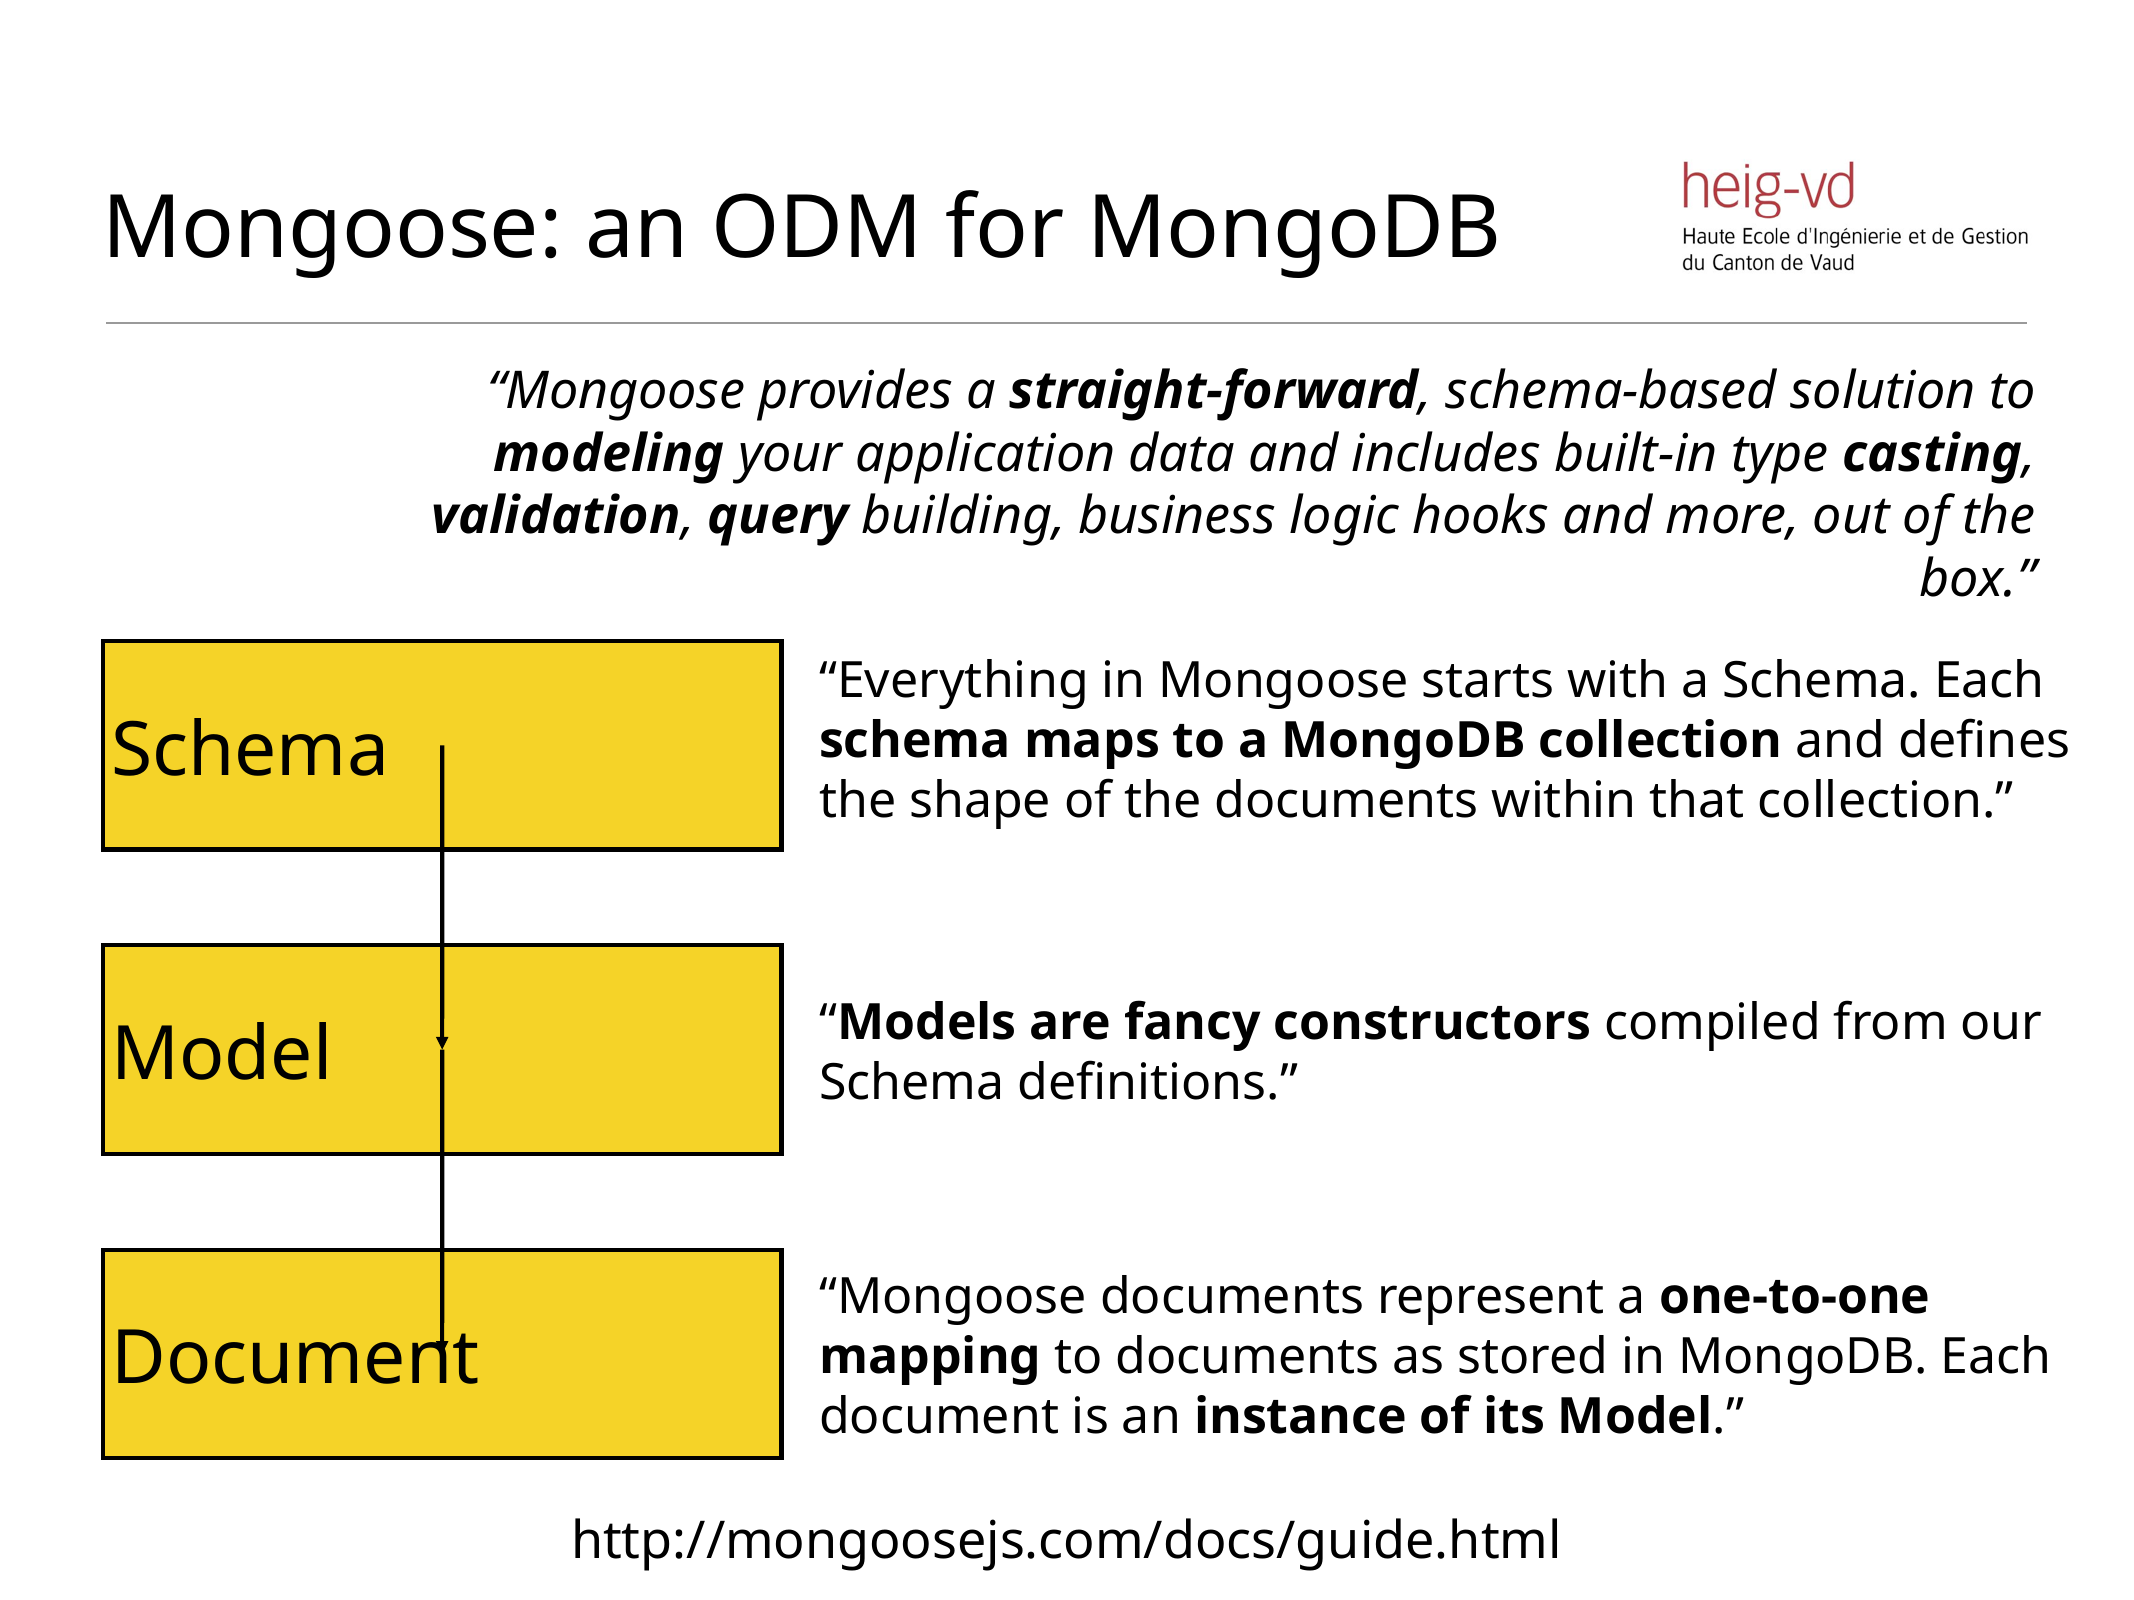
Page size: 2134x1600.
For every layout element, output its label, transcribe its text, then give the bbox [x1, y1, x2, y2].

text_box Schema [102, 641, 782, 850]
text_box Document [102, 1249, 782, 1458]
text_box http://mongoosejs.com/docs/guide.html [562, 1497, 1571, 1577]
text_box “Mongoose provides a straight-forward, schema-based solution to modeling your application data and includes built-in type casting, validation, query building, business logic hooks and more, out of the box.” [296, 348, 2045, 615]
text_box Model [102, 945, 441, 1154]
title Mongoose: an ODM for MongoDB [93, 54, 2040, 284]
text_box “Mongoose documents represent a one-to-one mapping to documents as stored in MongoDB. Each document is an instance of its Model.” [810, 1255, 2118, 1453]
text_box “Everything in Mongoose starts with a Schema. Each schema maps to a MongoDB collection and defines the shape of the documents within that collection.” [810, 638, 2118, 836]
text_box “Models are fancy constructors compiled from our Schema definitions.” [810, 981, 2118, 1118]
text_box Model [443, 945, 782, 1154]
